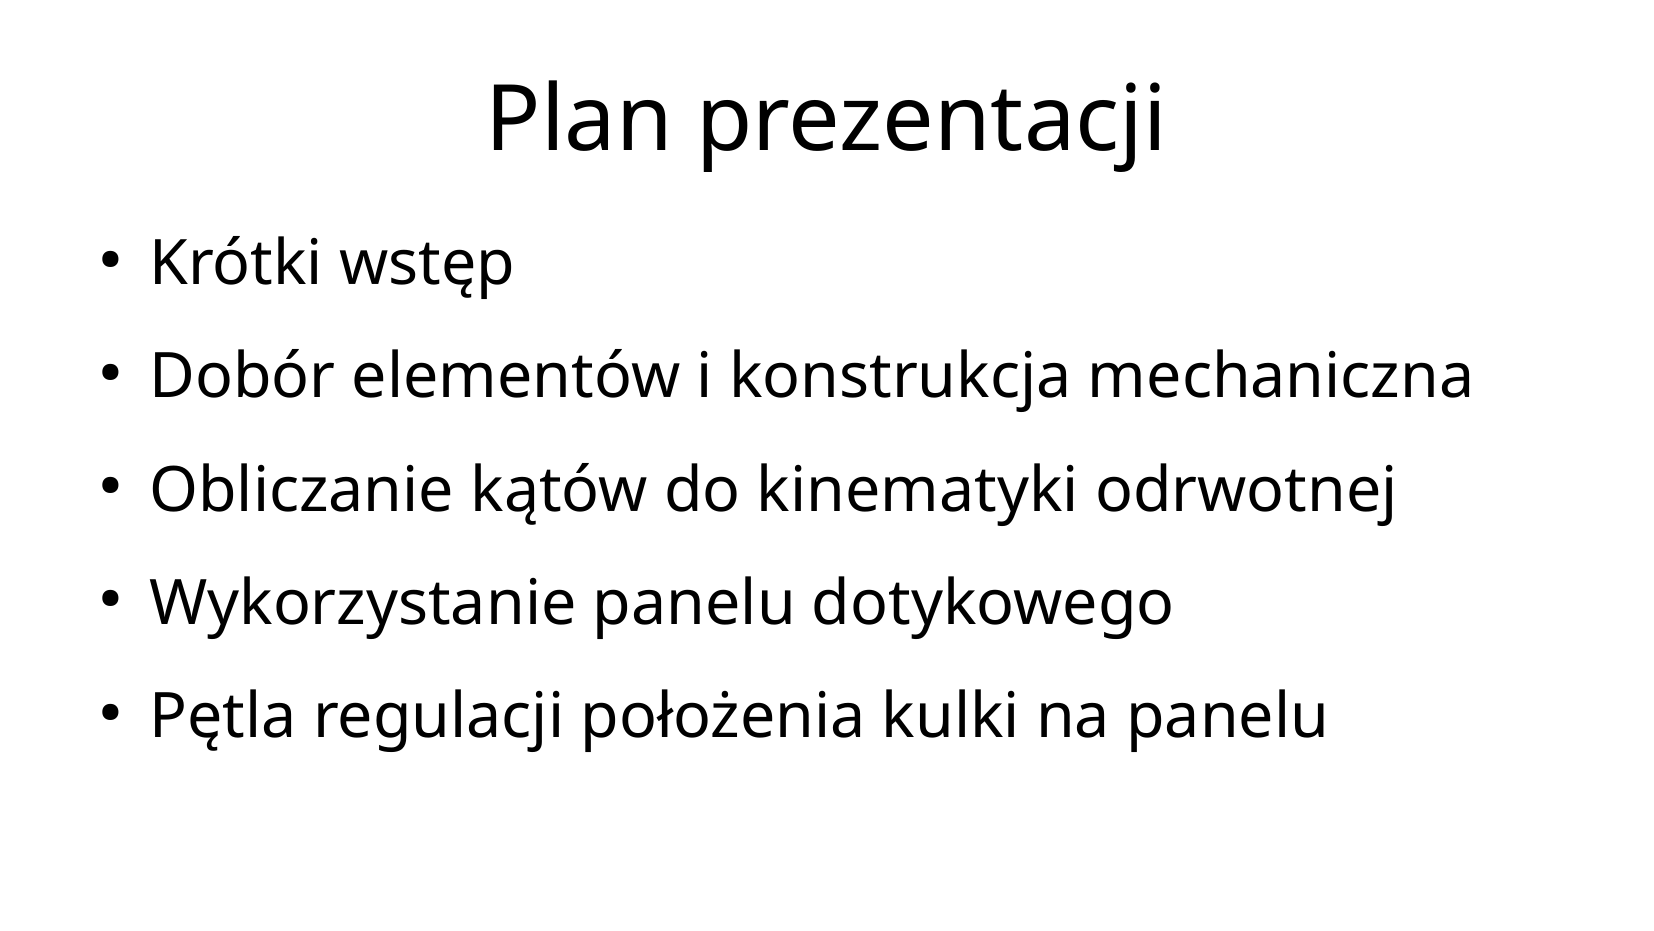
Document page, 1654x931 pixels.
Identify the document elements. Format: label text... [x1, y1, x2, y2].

title Plan prezentacji [82, 37, 1571, 193]
list Krótki wstęp Dobór elementów i konstrukcja mechaniczna Obliczanie kątów do kinematyki odrwotnej Wykorzystanie panelu dotykowego Pętla regulacji położenia kulki na panelu [82, 217, 1571, 758]
